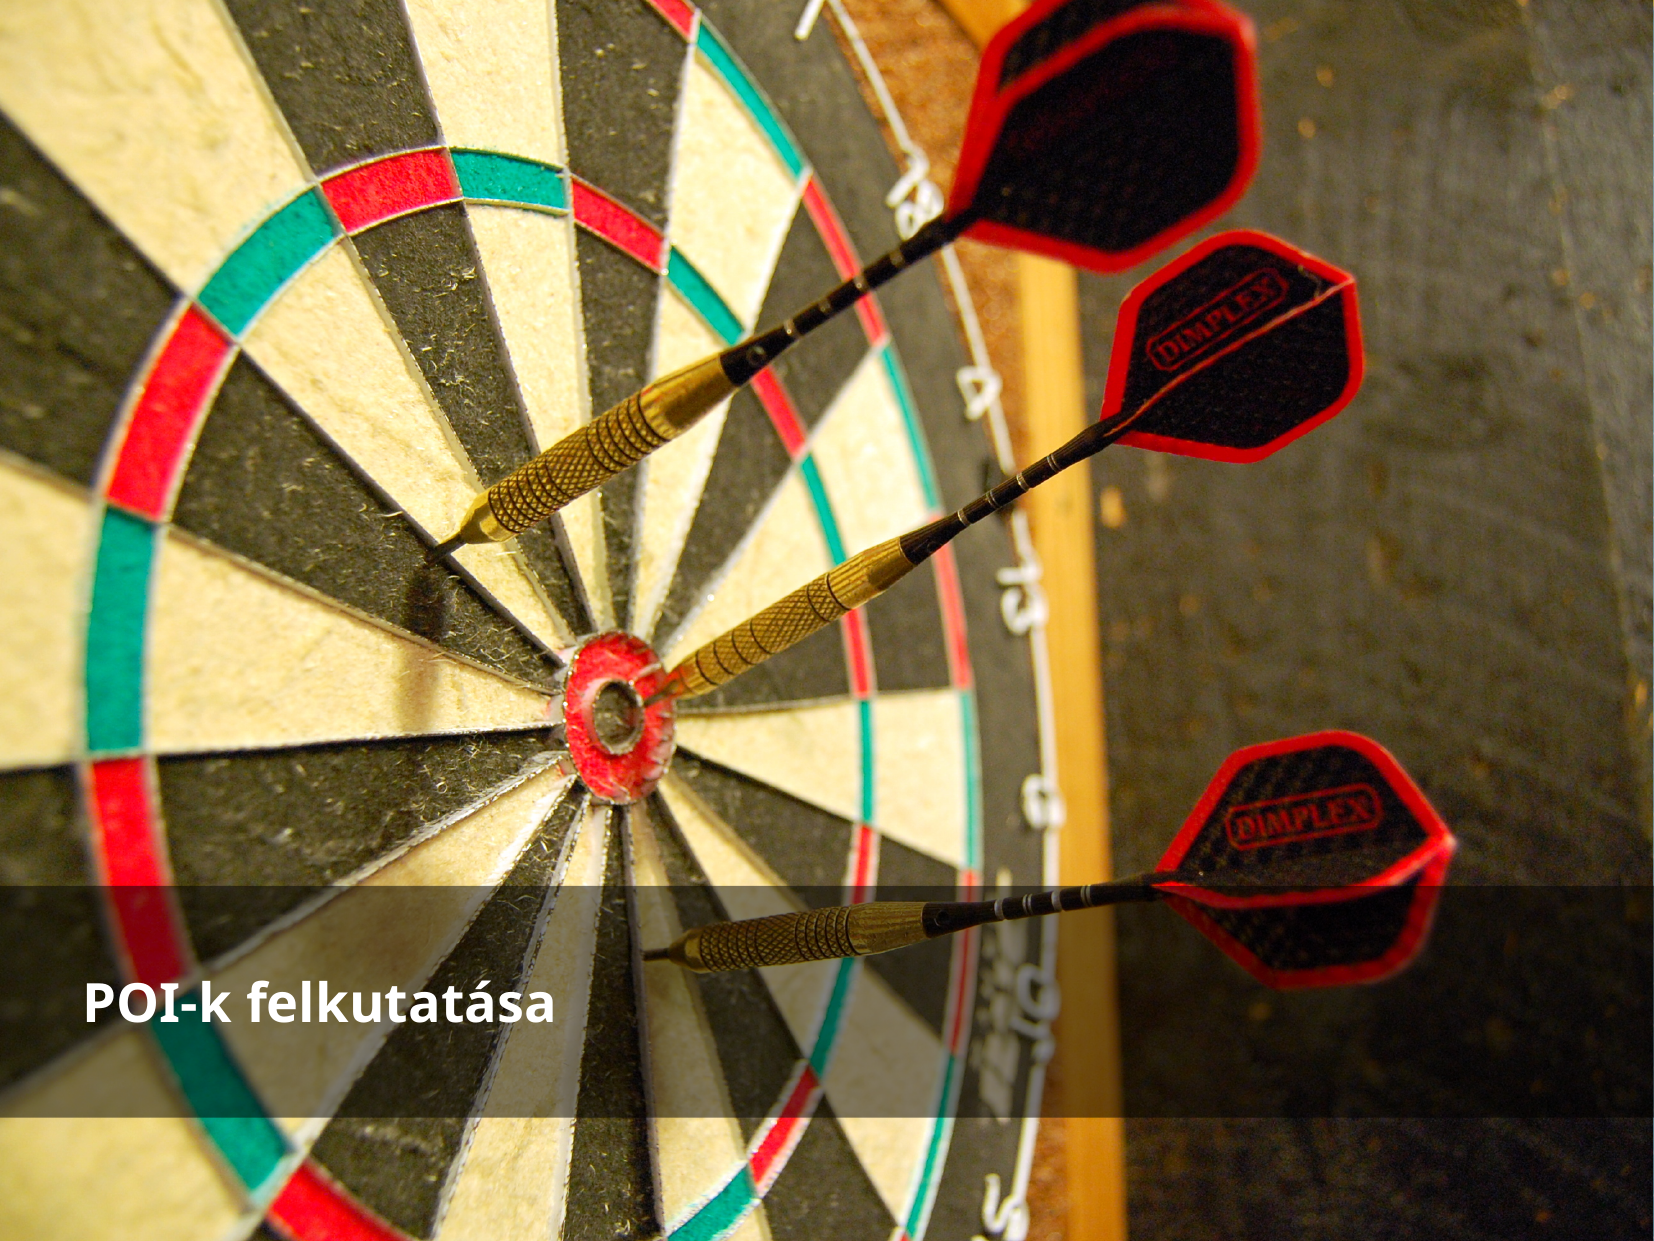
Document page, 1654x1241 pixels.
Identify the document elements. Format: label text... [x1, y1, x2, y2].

title POI-k felkutatása [0, 885, 1654, 1118]
picture [0, 1118, 1654, 1241]
picture [0, 0, 1654, 885]
